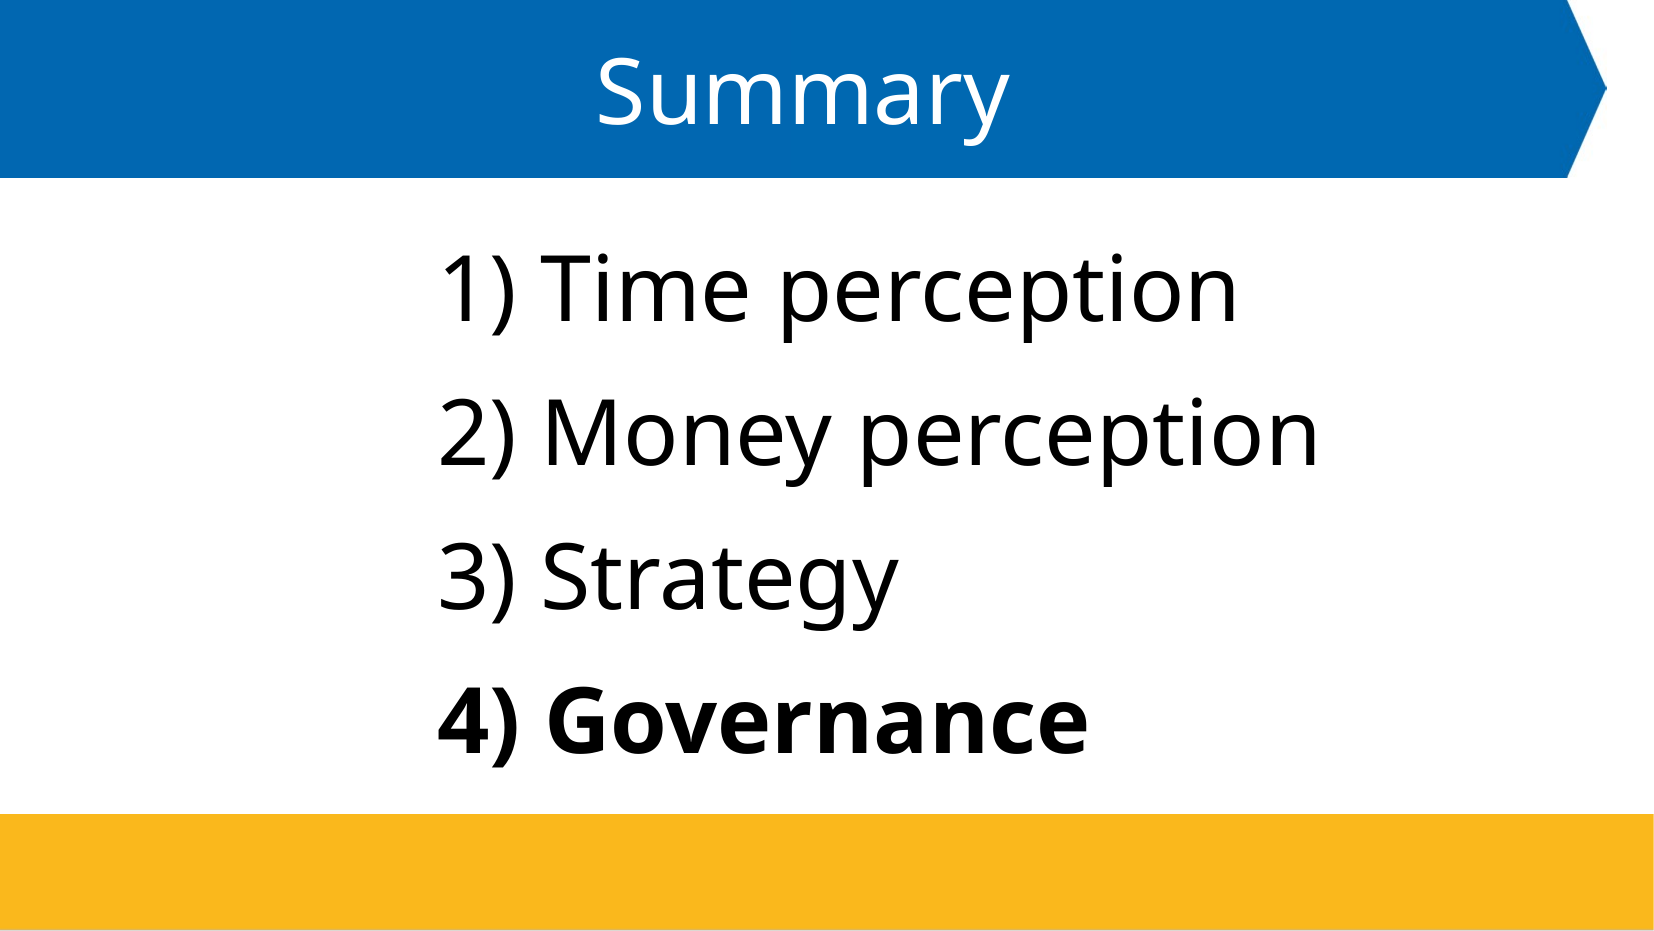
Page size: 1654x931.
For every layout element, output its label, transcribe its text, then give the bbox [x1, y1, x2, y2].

title Summary [59, 23, 1548, 154]
subtitle Time perception Money perception Strategy Governance [437, 211, 1559, 774]
picture [0, 814, 1654, 931]
picture [0, 0, 1607, 178]
